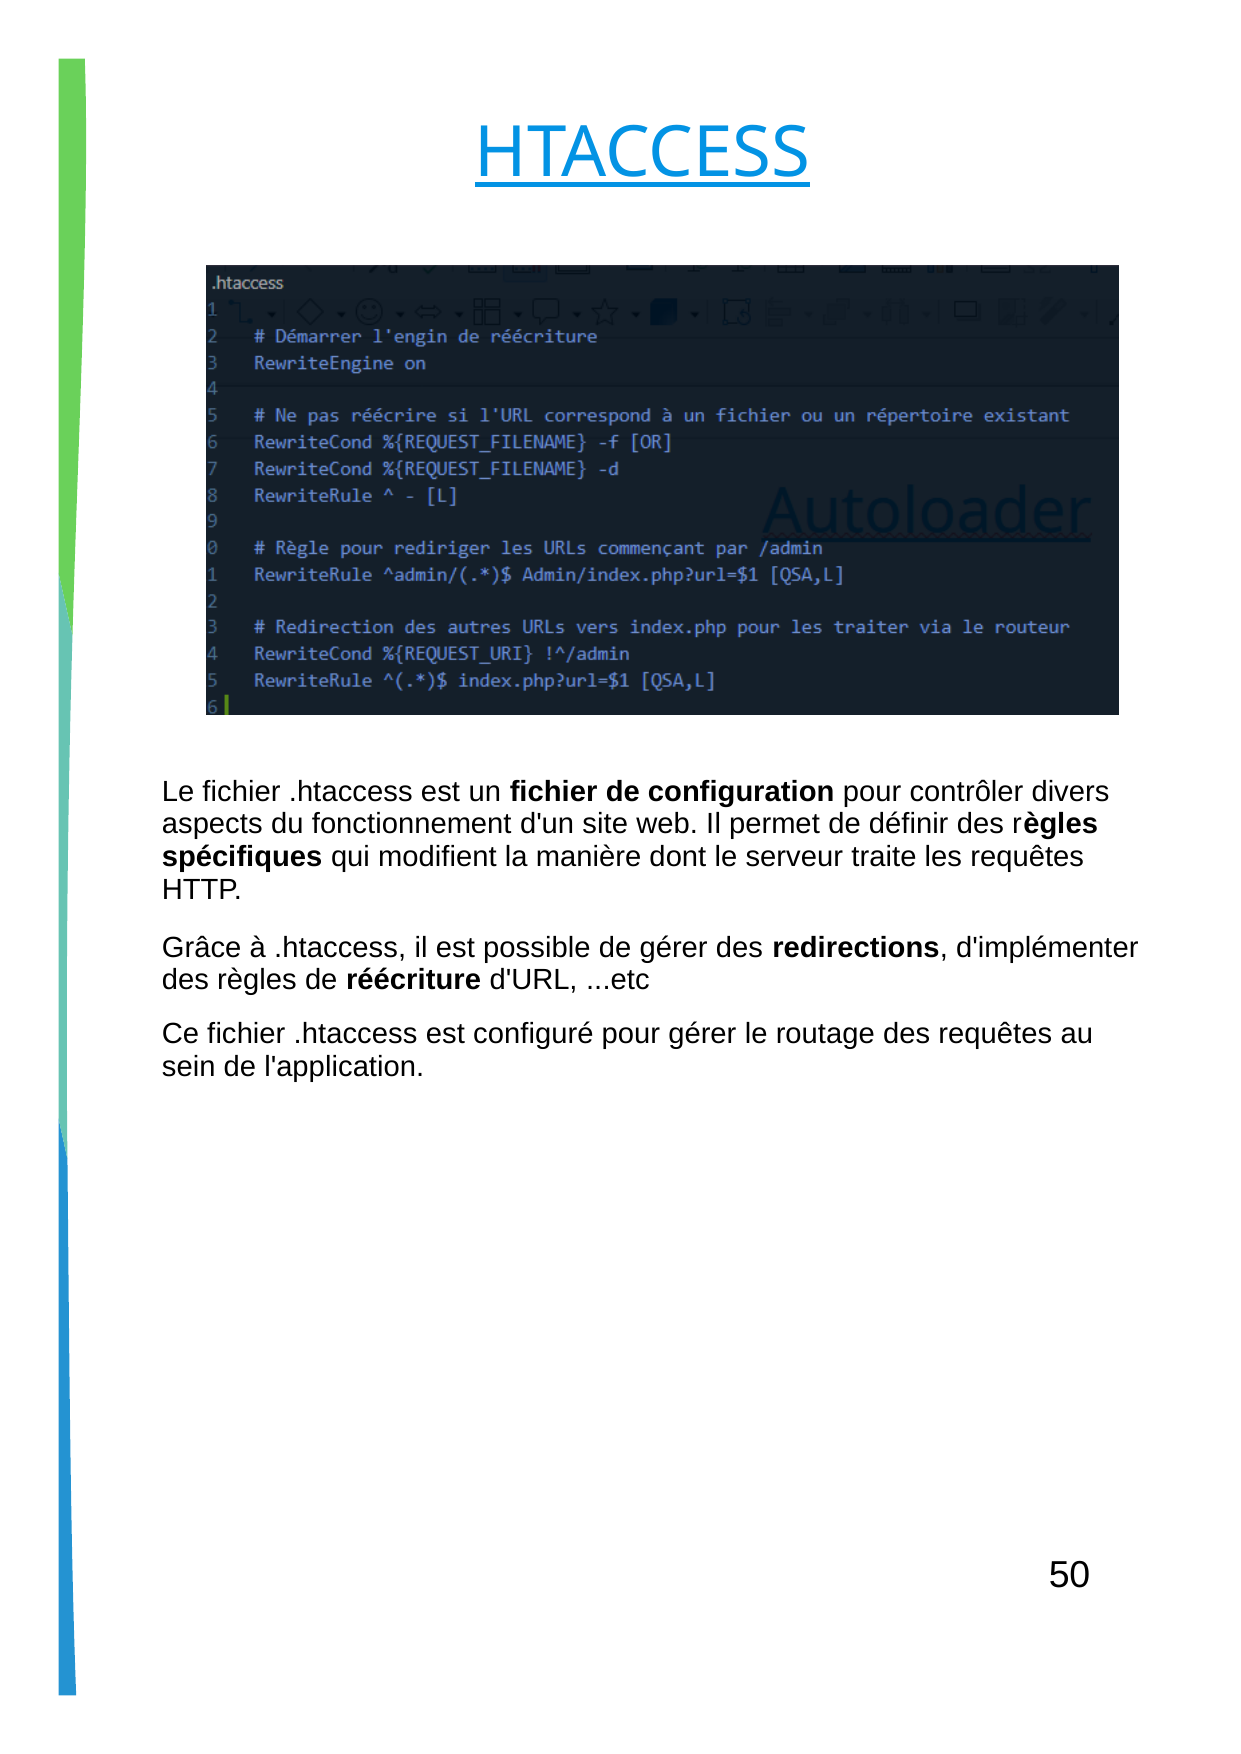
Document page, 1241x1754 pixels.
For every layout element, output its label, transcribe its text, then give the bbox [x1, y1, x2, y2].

picture [206, 265, 1119, 715]
text_box <numéro> [1034, 1545, 1235, 1670]
text_box HTACCESS [460, 93, 887, 265]
text_box Le fichier .htaccess est un fichier de configuration pour contrôler divers aspects du fonctionnement d'un site web. Il permet de définir des règles spécifiques qui modifient la manière dont le serveur traite les requêtes HTTP. Grâce à .htaccess, il est possible de gérer des redirections, d'implémenter des règles de réécriture d'URL, ...etc Ce fichier .htaccess est configuré pour gérer le routage des requêtes au sein de l'application. [147, 767, 1157, 1343]
